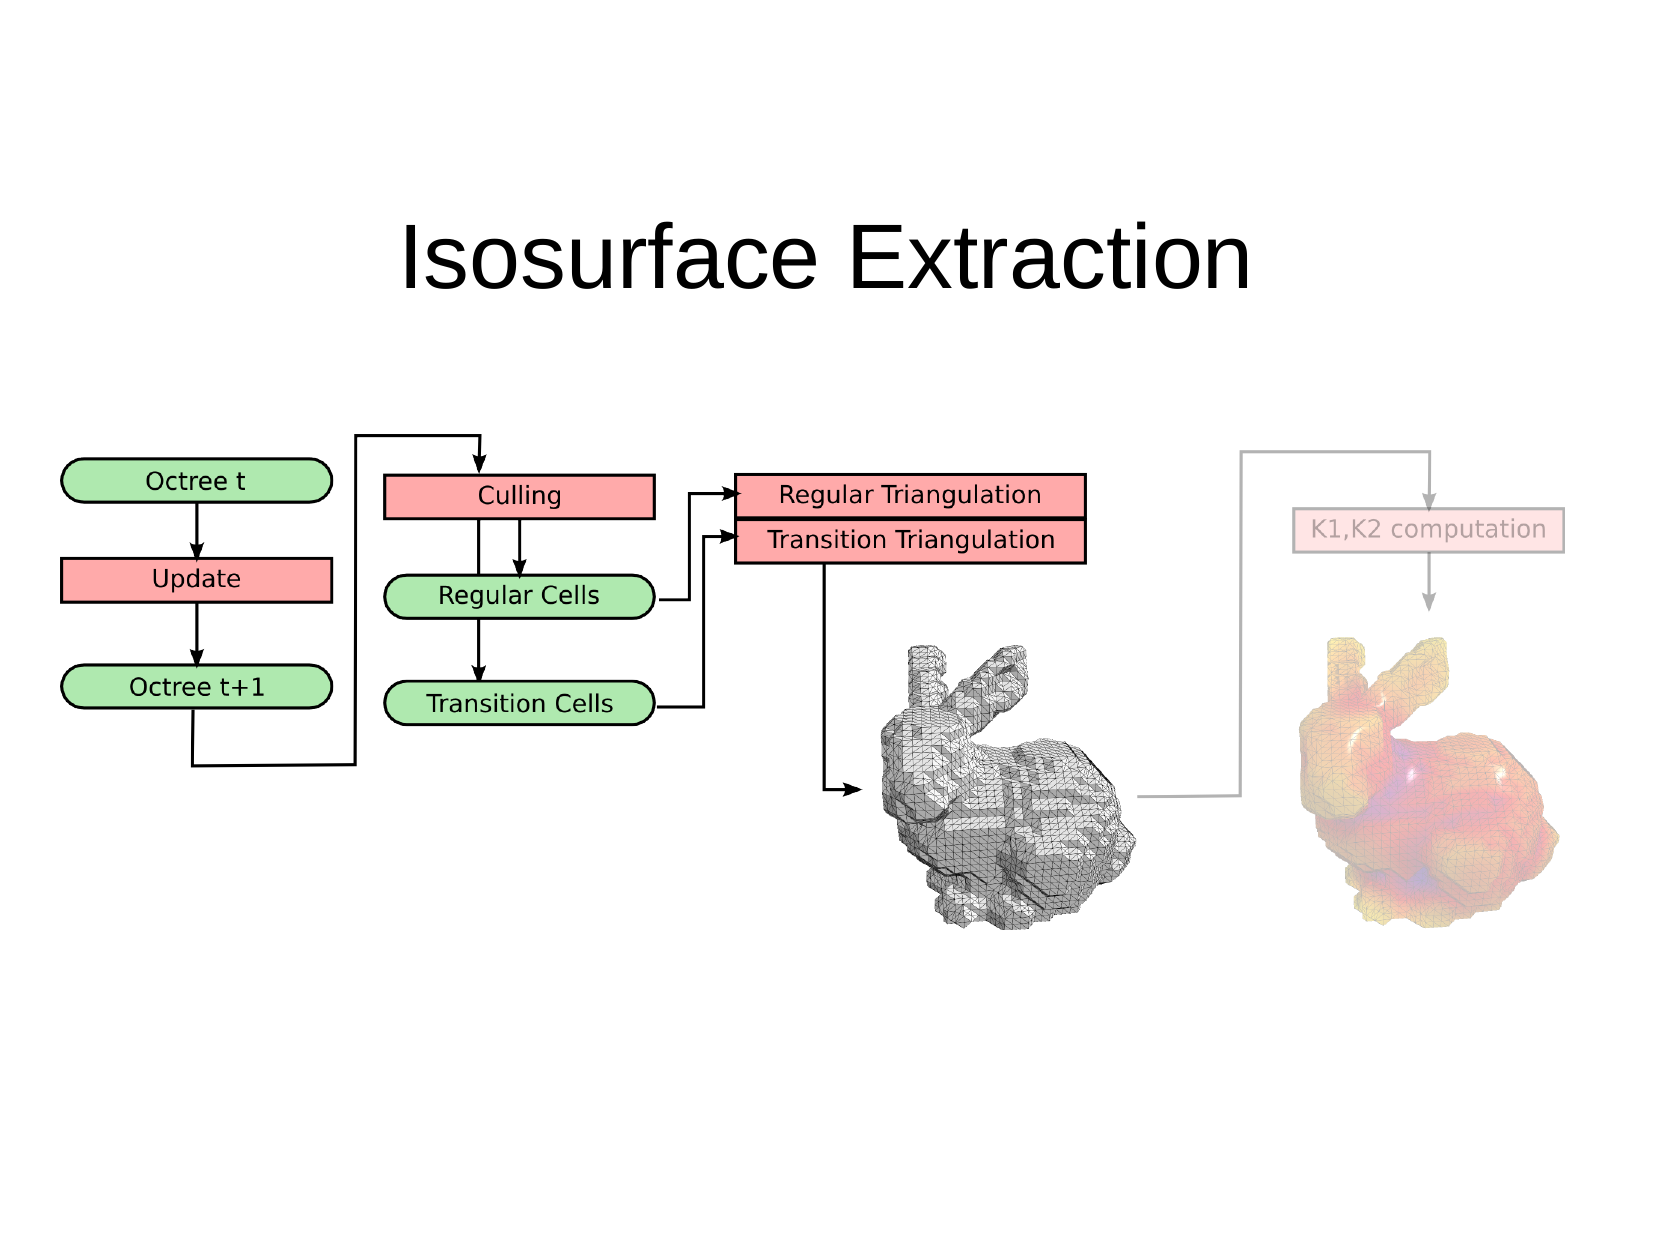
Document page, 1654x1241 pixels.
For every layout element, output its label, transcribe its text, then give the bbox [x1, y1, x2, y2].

title Isosurface Extraction [82, 152, 1571, 361]
picture [60, 434, 1565, 931]
